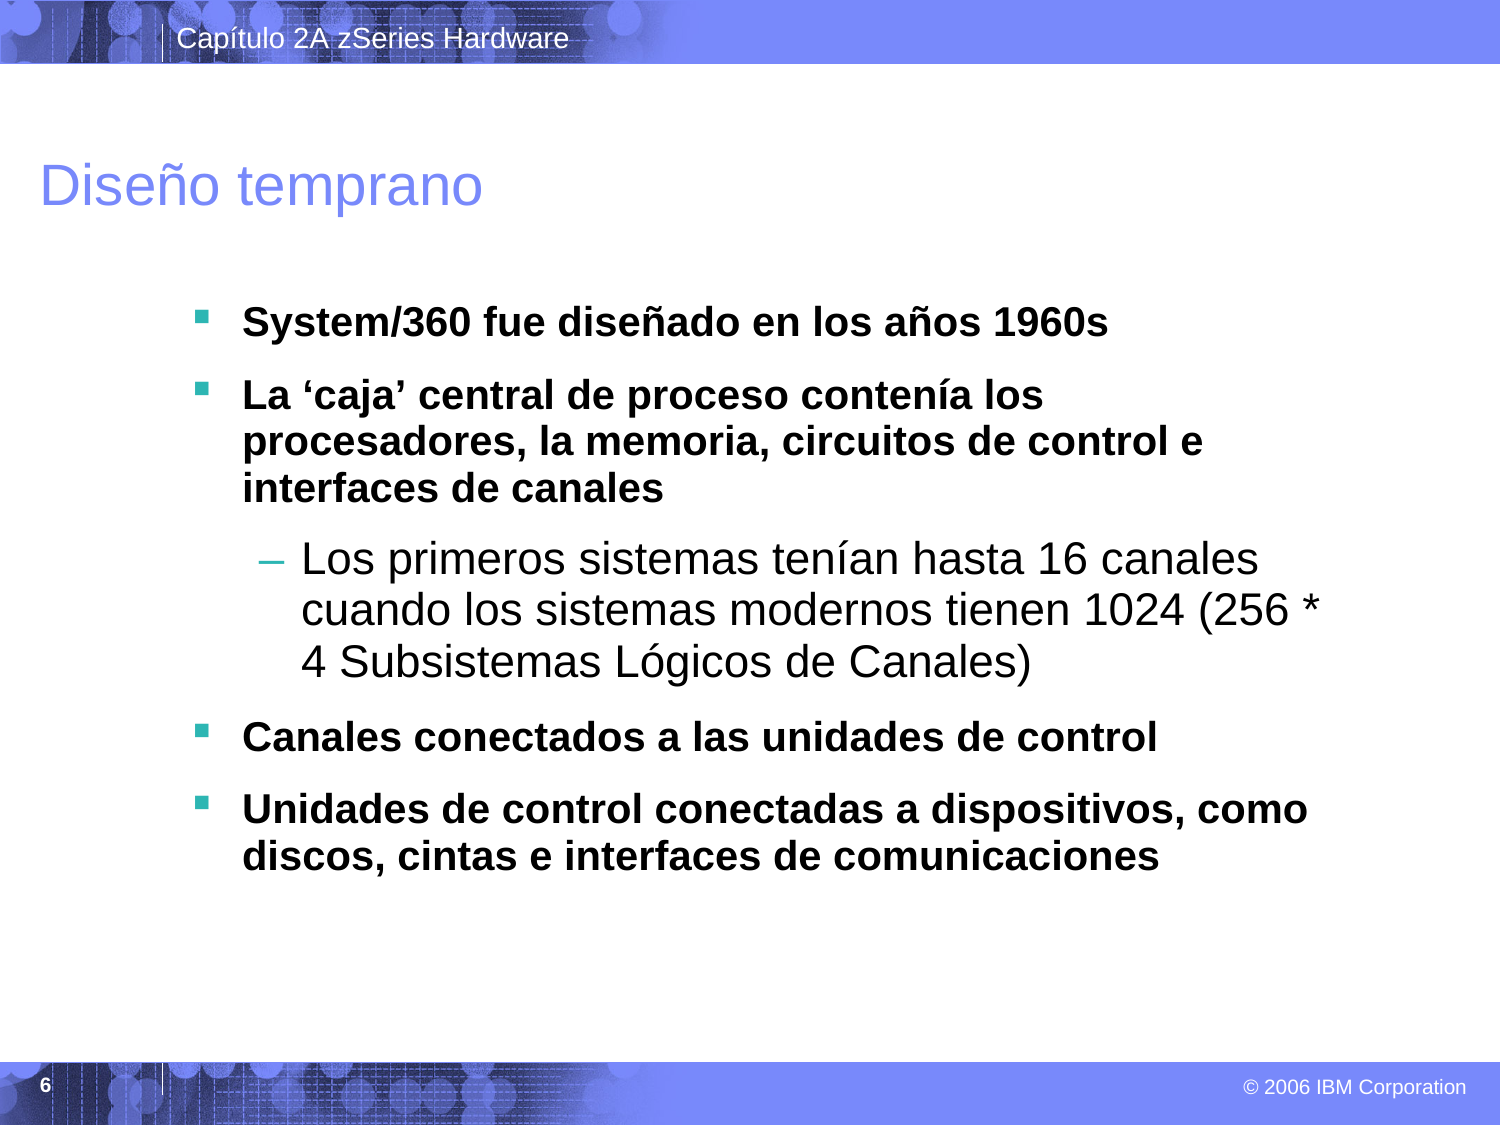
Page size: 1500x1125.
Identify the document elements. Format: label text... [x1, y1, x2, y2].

picture [1, 1, 1500, 63]
picture [0, 1063, 1500, 1125]
title Diseño temprano [25, 142, 1378, 225]
list System/360 fue diseñado en los años 1960s La ‘caja’ central de proceso contenía los procesadores, la memoria, circuitos de control e interfaces de canales Los primeros sistemas tenían hasta 16 canales cuando los sistemas modernos tienen 1024 (256 * 4 Subsistemas Lógicos de Canales) Canales conectados a las unidades de control Unidades de control conectadas a dispositivos, como discos, cintas e interfaces de comunicaciones [176, 291, 1344, 932]
